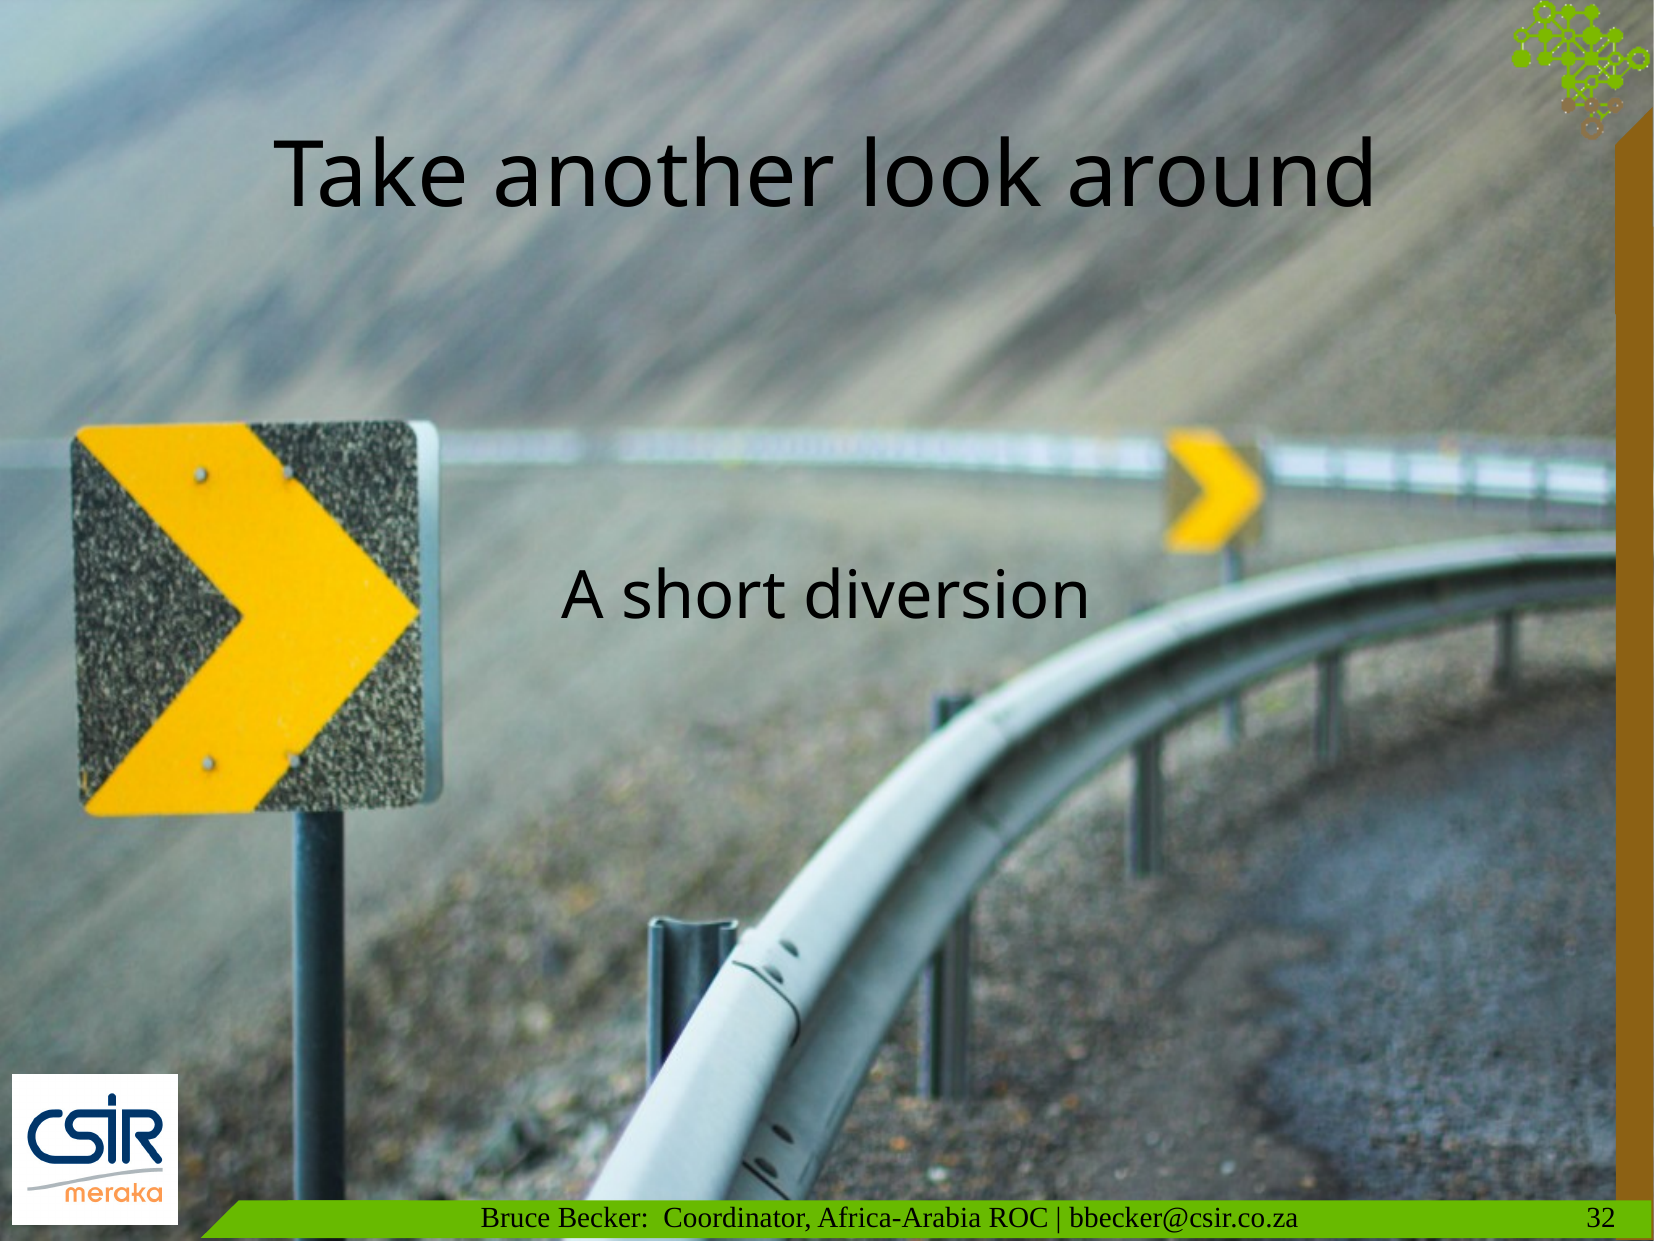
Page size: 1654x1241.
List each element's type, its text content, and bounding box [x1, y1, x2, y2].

subtitle A short diversion [82, 67, 1571, 1028]
picture [0, 0, 1654, 1241]
